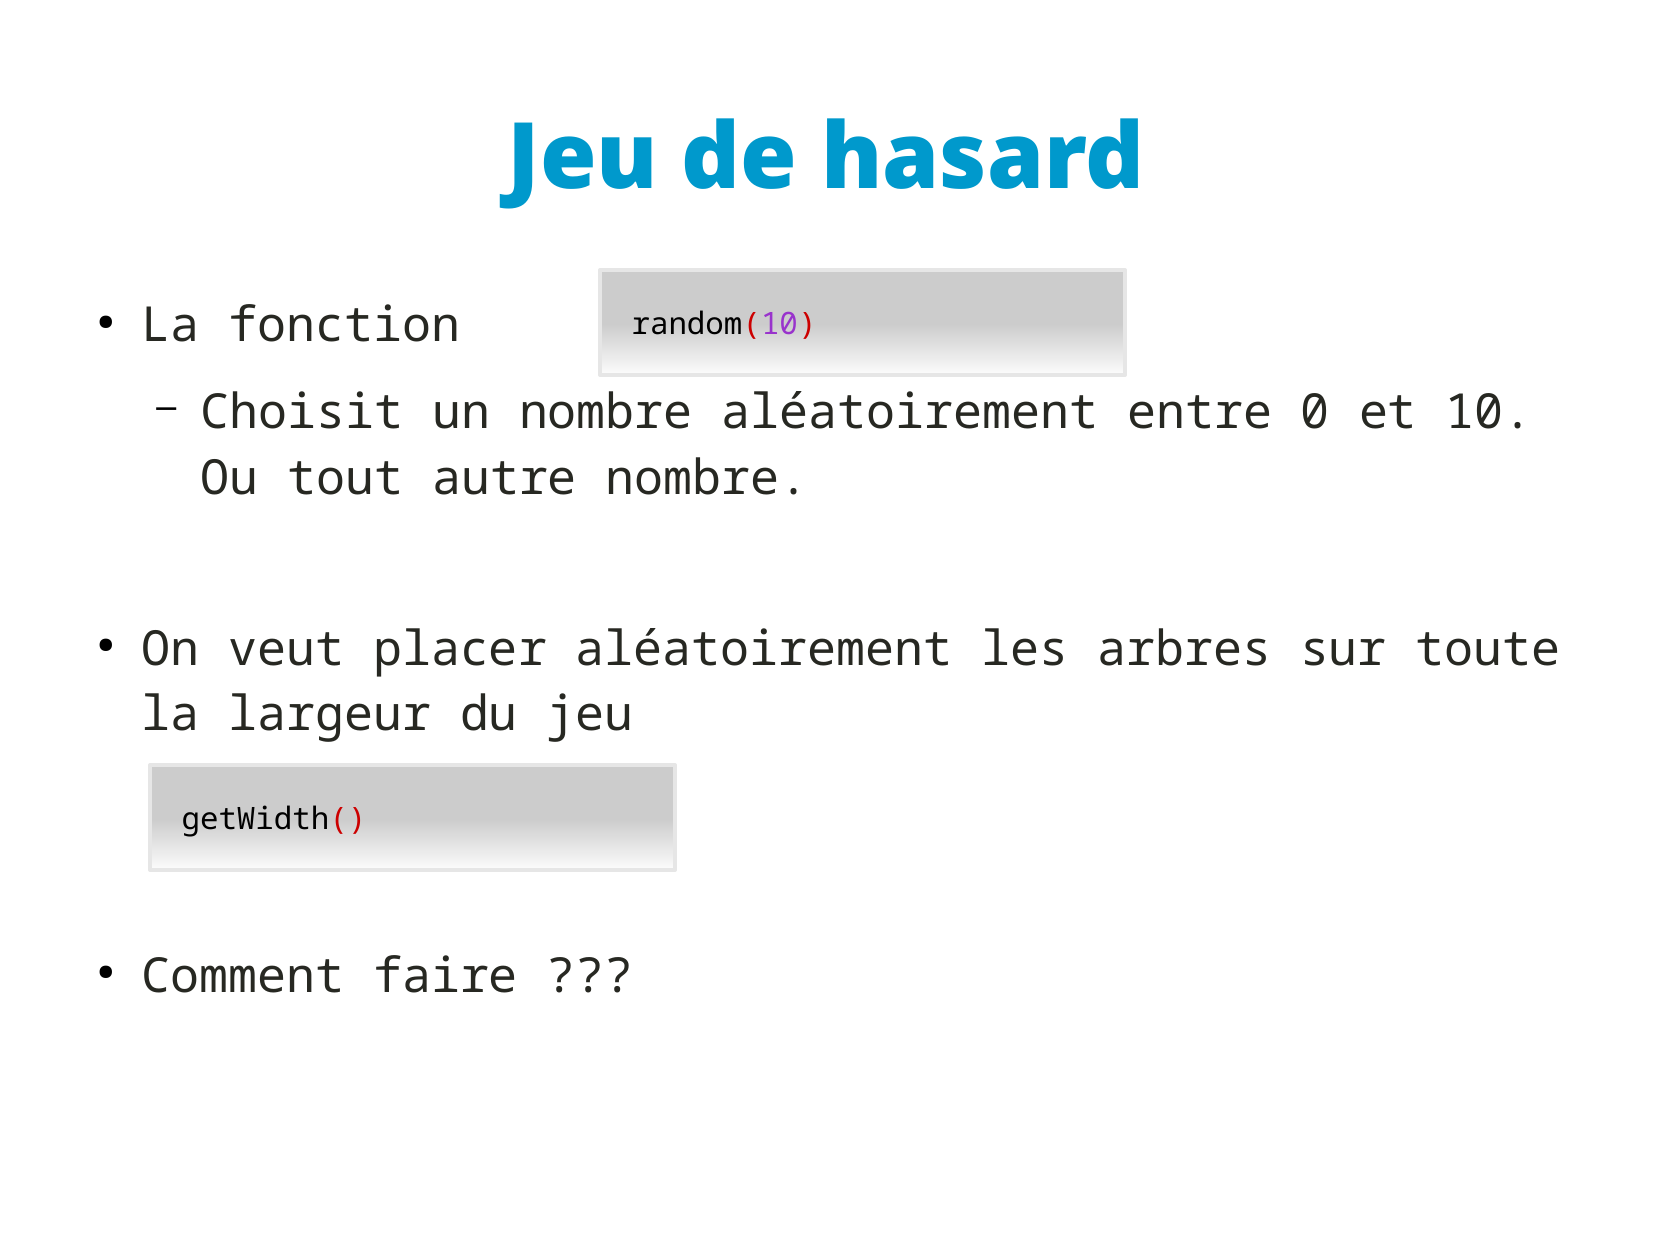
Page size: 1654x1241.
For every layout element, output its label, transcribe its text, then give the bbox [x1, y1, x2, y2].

title Jeu de hasard [82, 49, 1571, 257]
list getWidth() [150, 765, 676, 871]
list La fonction Choisit un nombre aléatoirement entre 0 et 10. Ou tout autre nombre. On veut placer aléatoirement les arbres sur toute la largeur du jeu Comment faire ??? [82, 290, 1571, 1010]
list random(10) [600, 270, 1126, 376]
